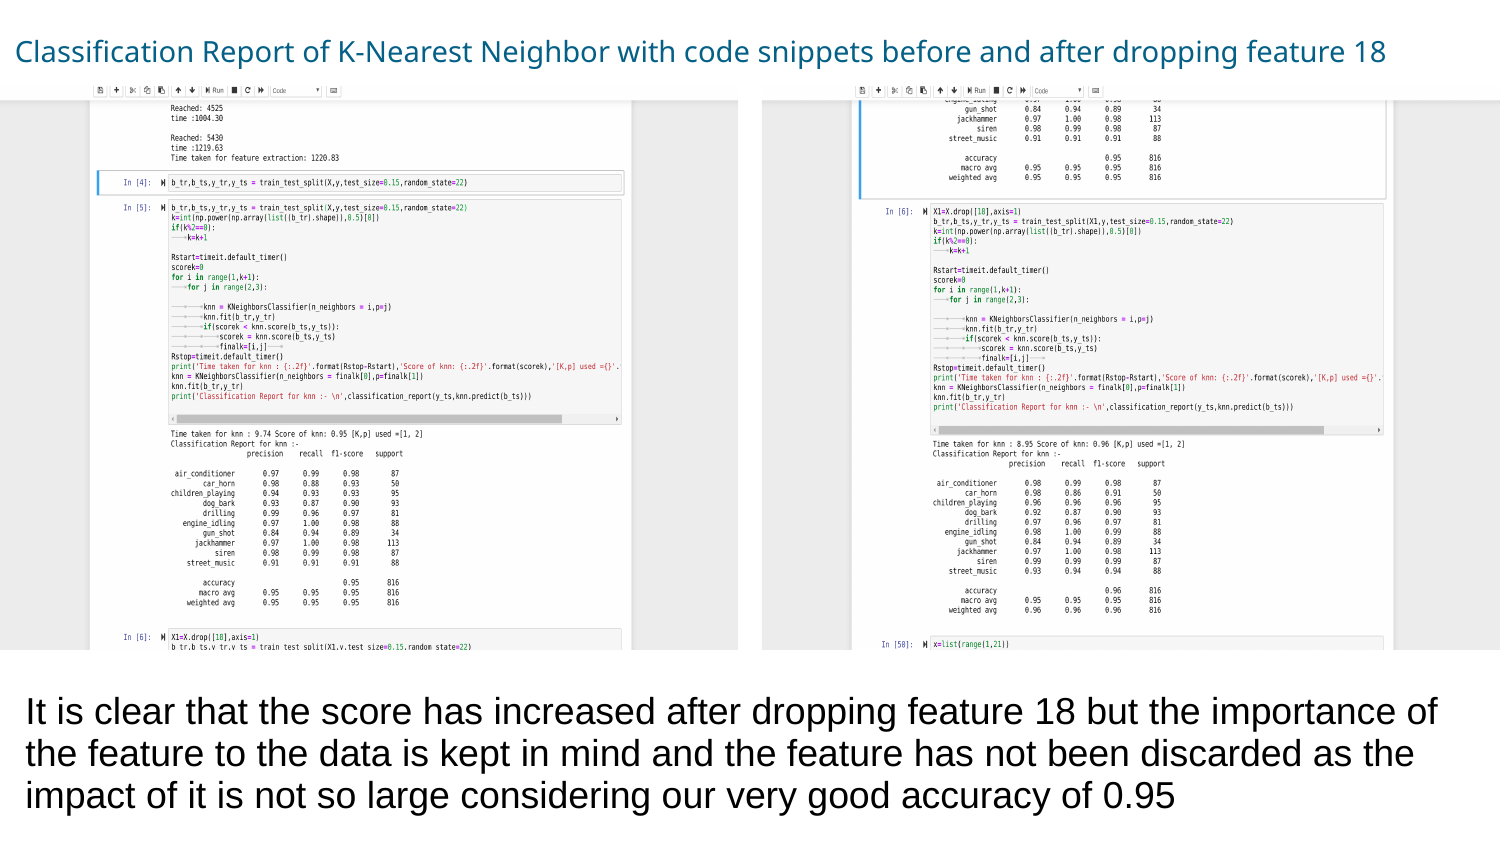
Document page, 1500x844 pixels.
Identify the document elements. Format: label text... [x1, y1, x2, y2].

text_box Classification Report of K-Nearest Neighbor with code snippets before and after dropping feature 18 [0, 23, 1500, 76]
picture [0, 86, 739, 650]
text_box It is clear that the score has increased after dropping feature 18 but the importance of the feature to the data is kept in mind and the feature has not been discarded as the impact of it is not so large considering our very good accuracy of 0.95 [10, 683, 1465, 825]
picture [761, 86, 1500, 650]
